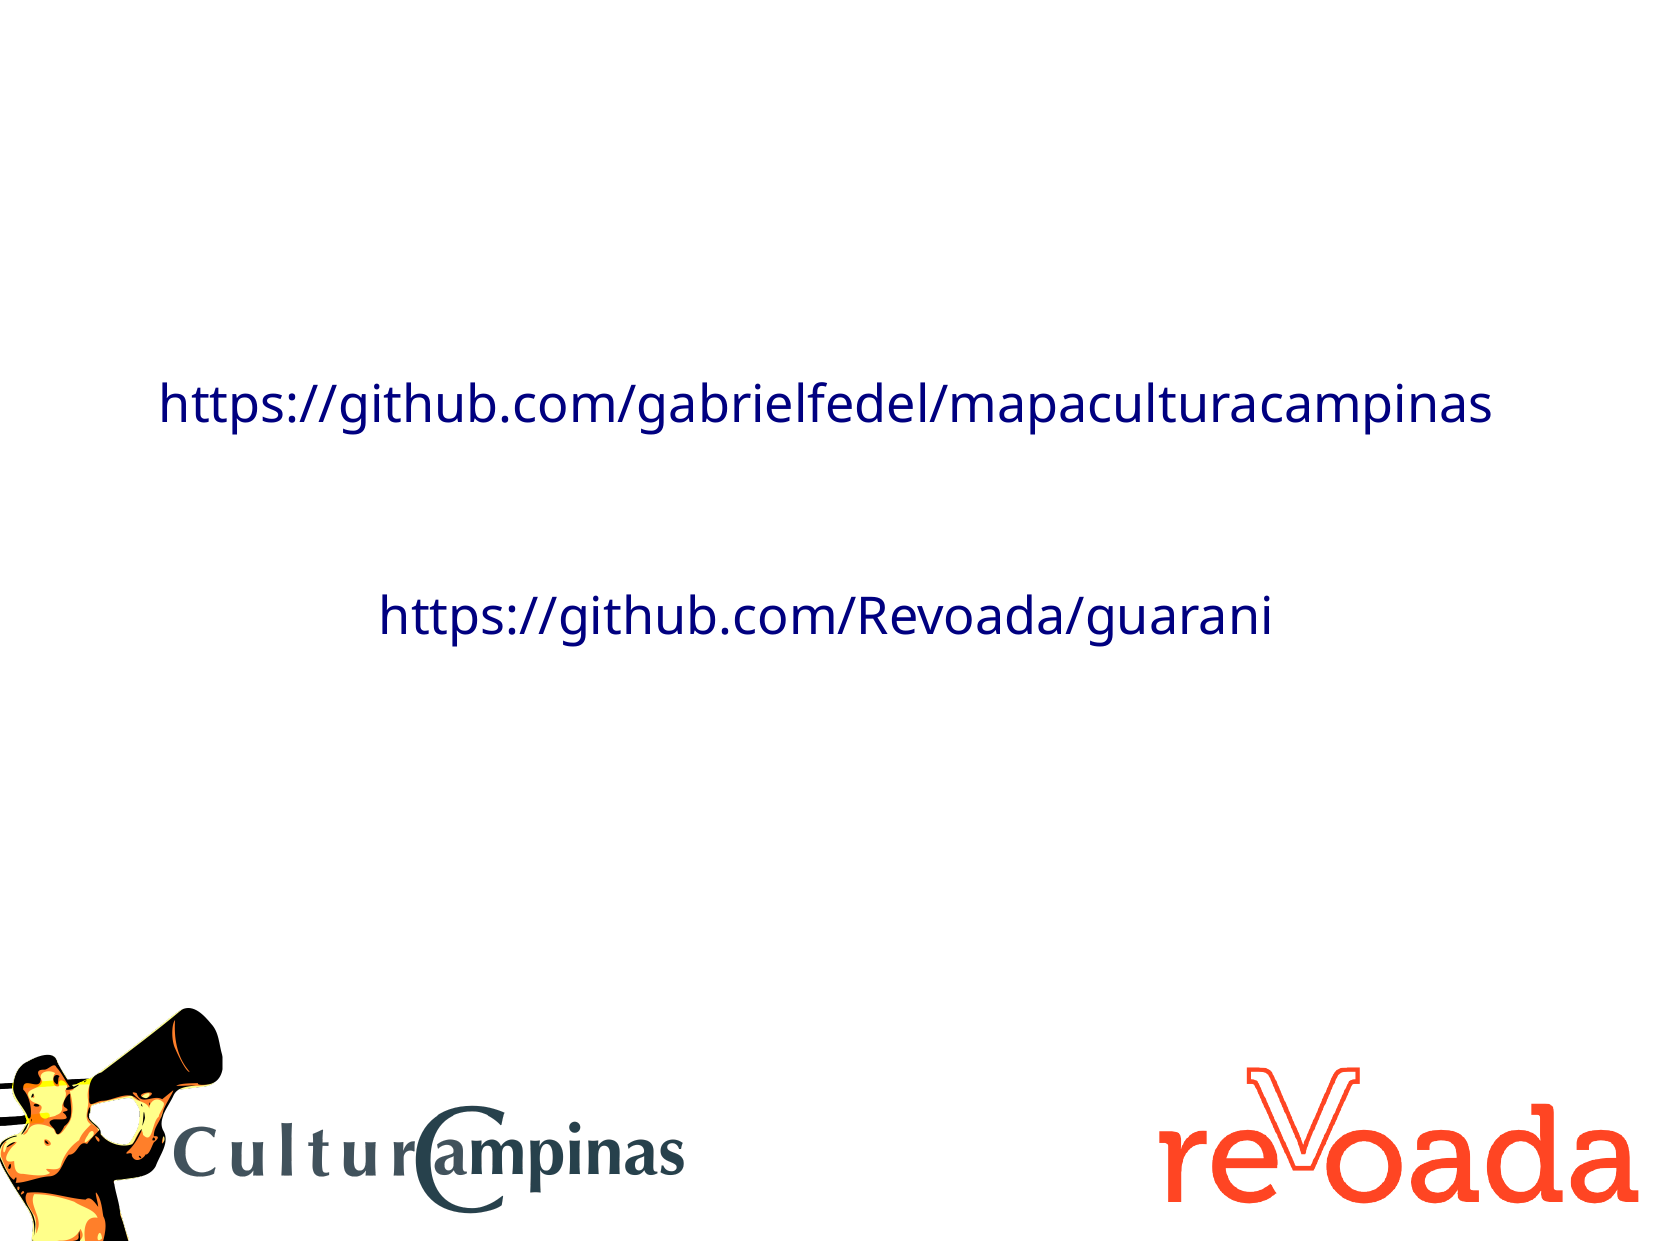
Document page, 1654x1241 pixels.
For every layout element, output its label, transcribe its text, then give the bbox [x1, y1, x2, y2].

subtitle https://github.com/gabrielfedel/mapaculturacampinas https://github.com/Revoada/guarani [82, 0, 1571, 1241]
picture [0, 990, 709, 1241]
picture [1157, 1004, 1640, 1205]
